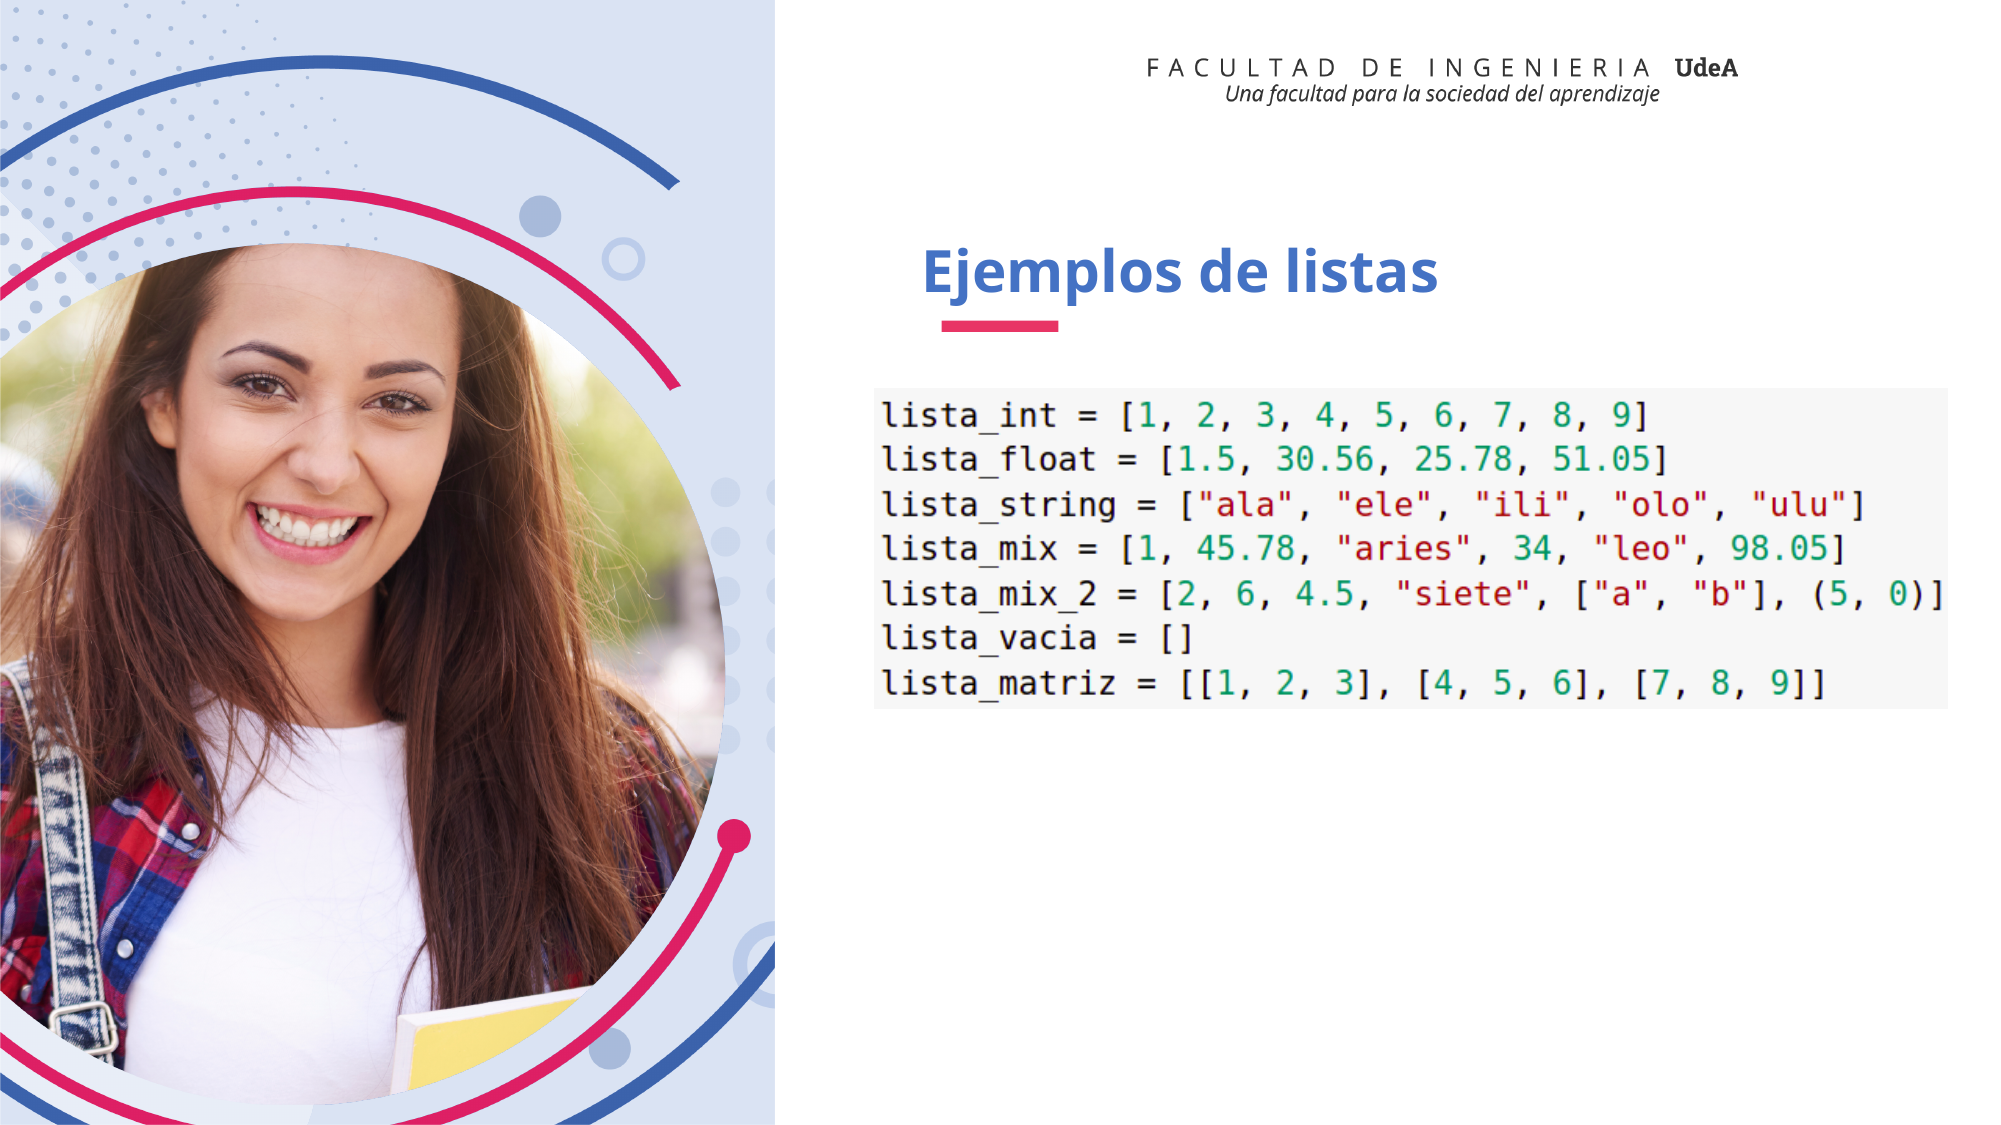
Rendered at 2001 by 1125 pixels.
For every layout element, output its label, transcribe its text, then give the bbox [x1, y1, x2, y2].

text_box Ejemplos de listas [907, 218, 1803, 330]
picture [1148, 57, 1738, 106]
picture [874, 388, 1948, 709]
picture [0, 0, 775, 1125]
